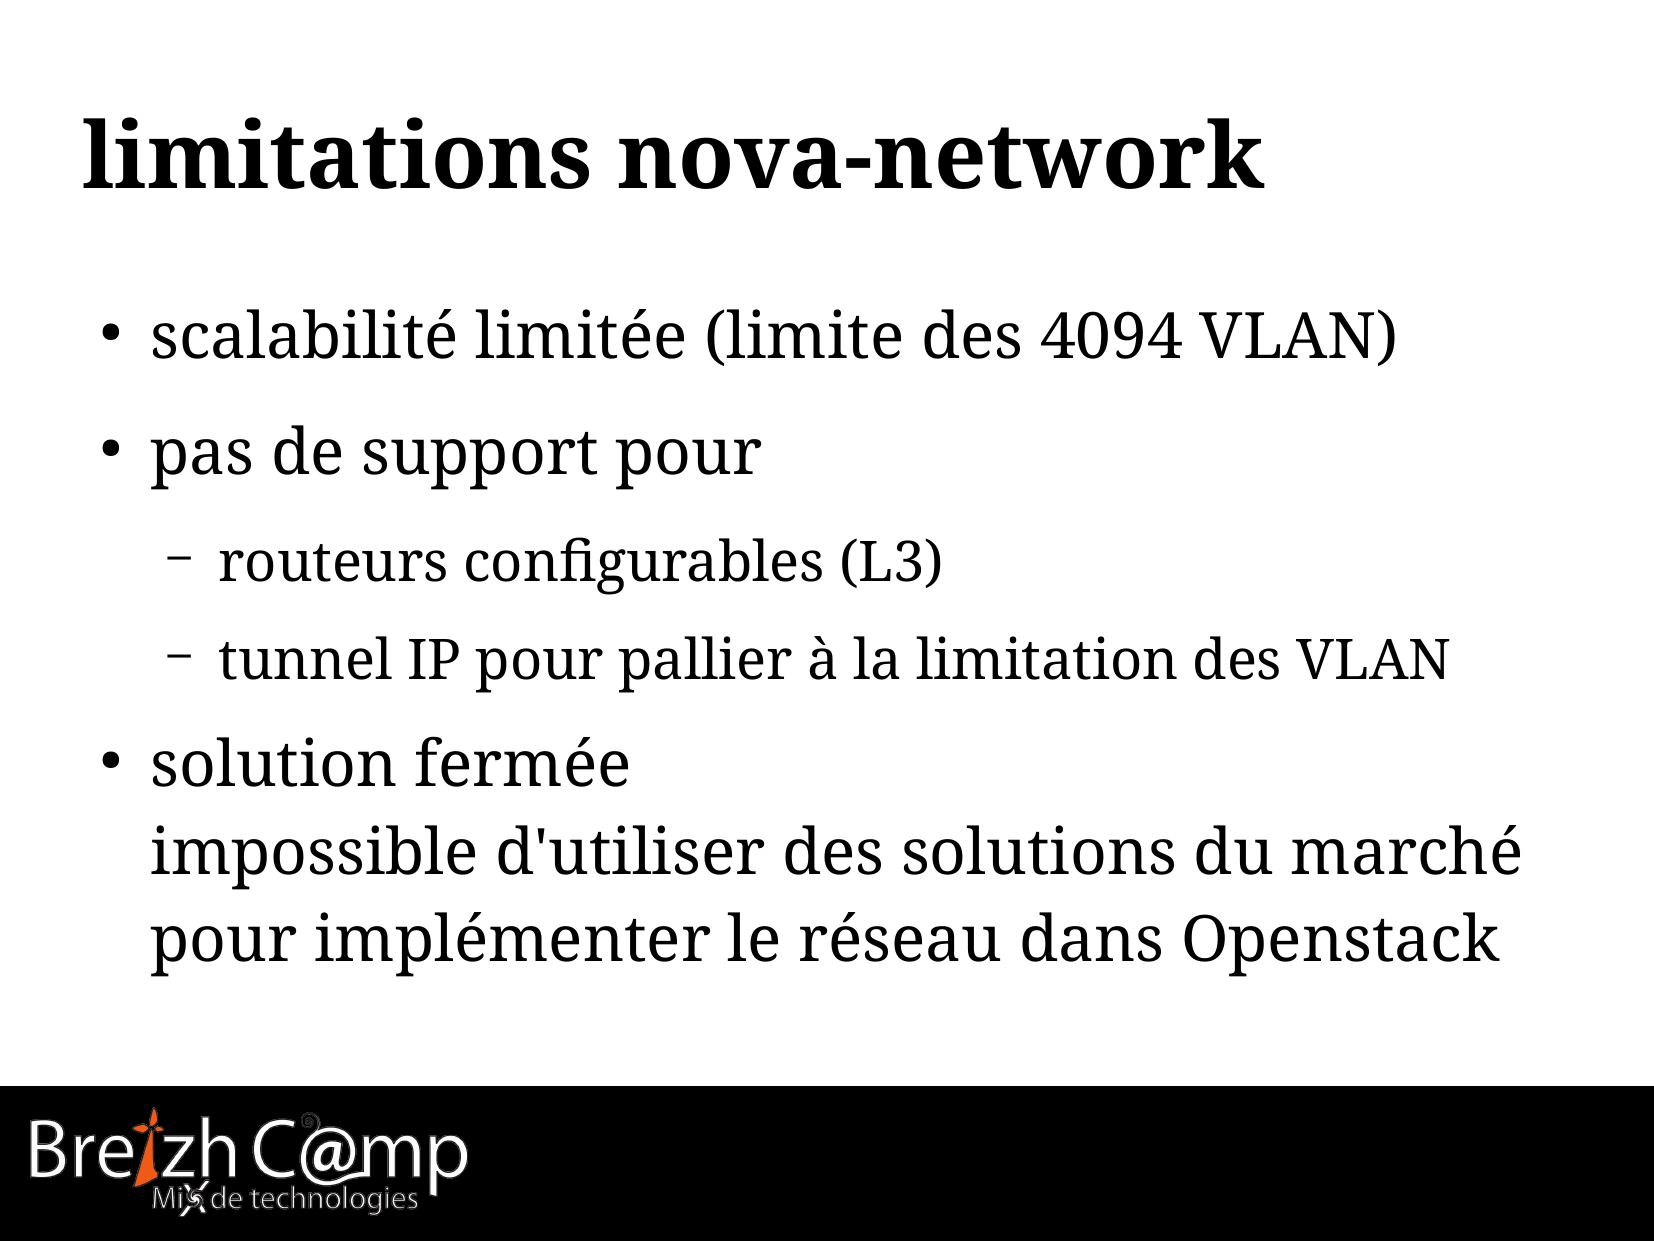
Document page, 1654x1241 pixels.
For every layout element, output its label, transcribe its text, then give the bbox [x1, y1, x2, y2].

title limitations nova-network [82, 49, 1571, 257]
picture [30, 1107, 468, 1217]
list scalabilité limitée (limite des 4094 VLAN) pas de support pour routeurs configurables (L3) tunnel IP pour pallier à la limitation des VLAN solution fermée impossible d'utiliser des solutions du marché pour implémenter le réseau dans Openstack [82, 290, 1538, 1010]
